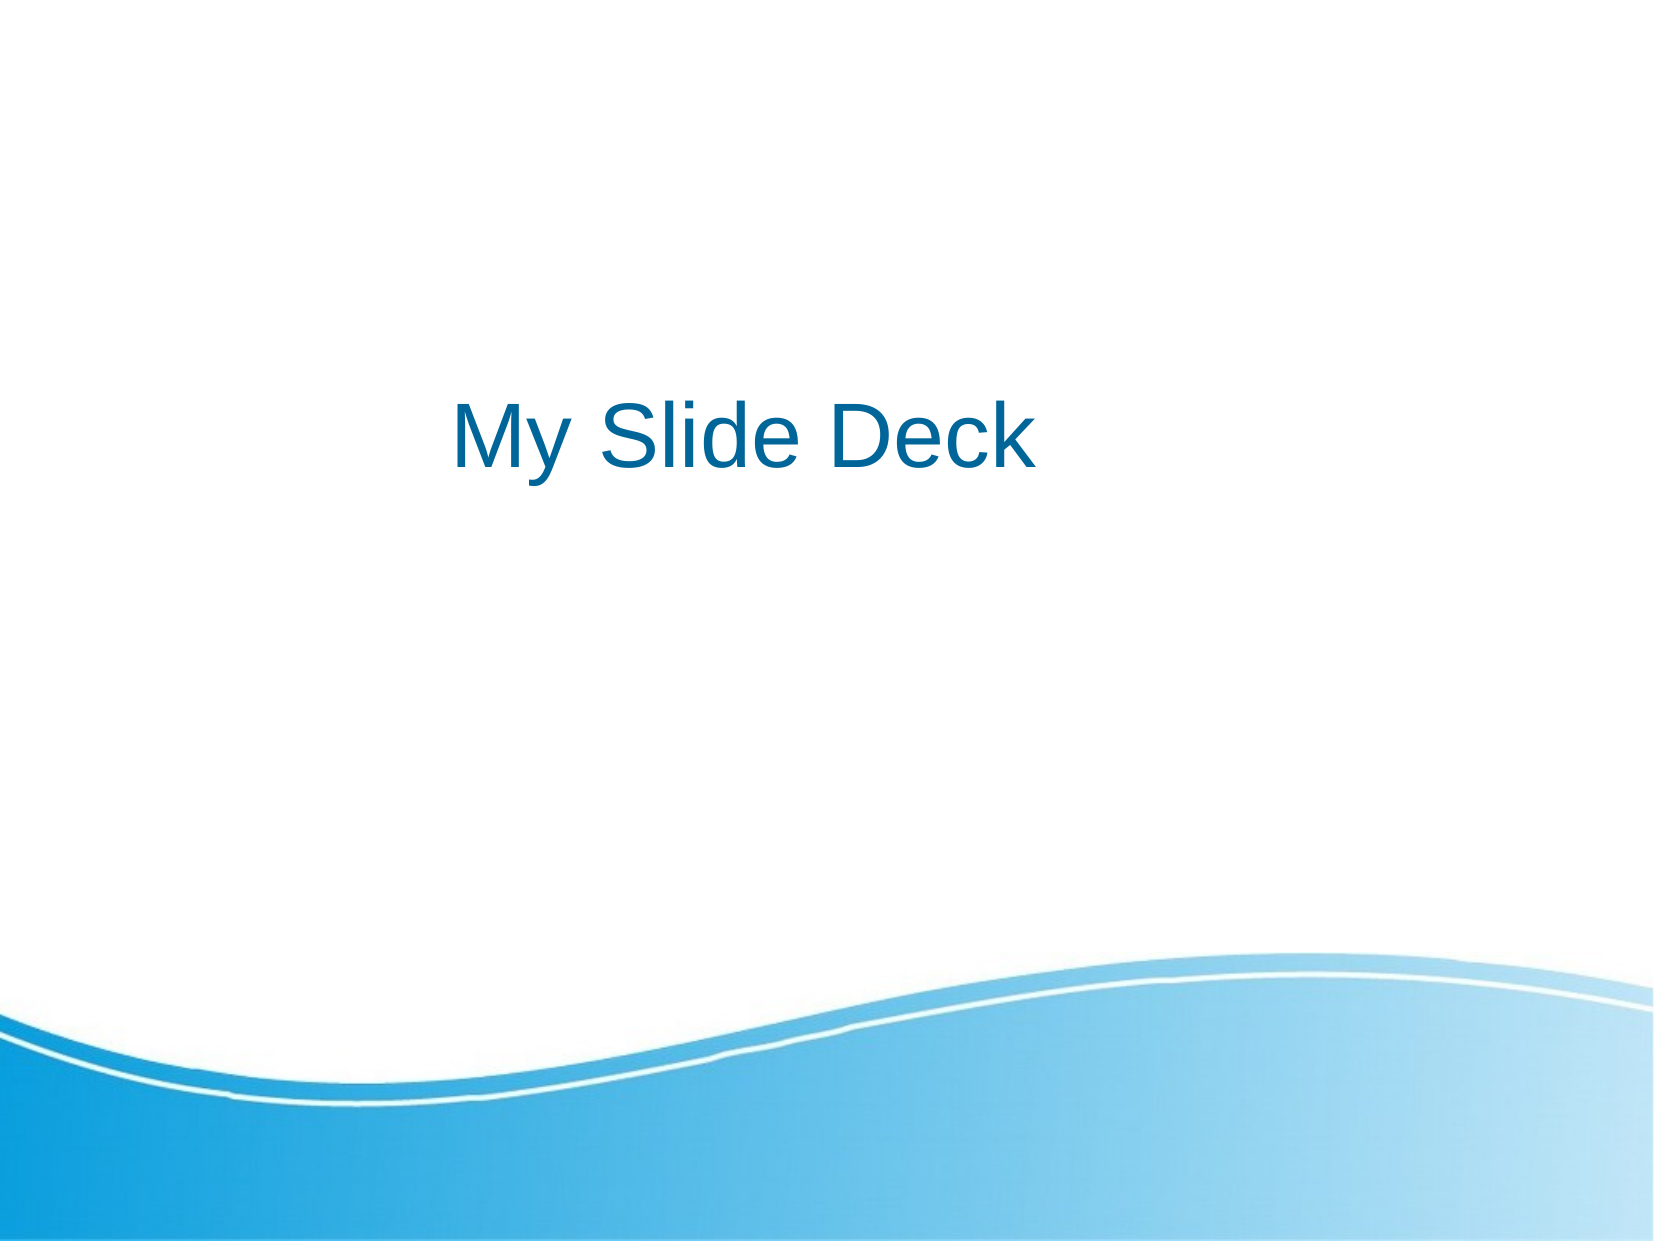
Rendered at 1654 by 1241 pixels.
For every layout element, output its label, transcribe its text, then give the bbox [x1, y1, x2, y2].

title My Slide Deck [0, 384, 1489, 592]
picture [0, 952, 1654, 1241]
